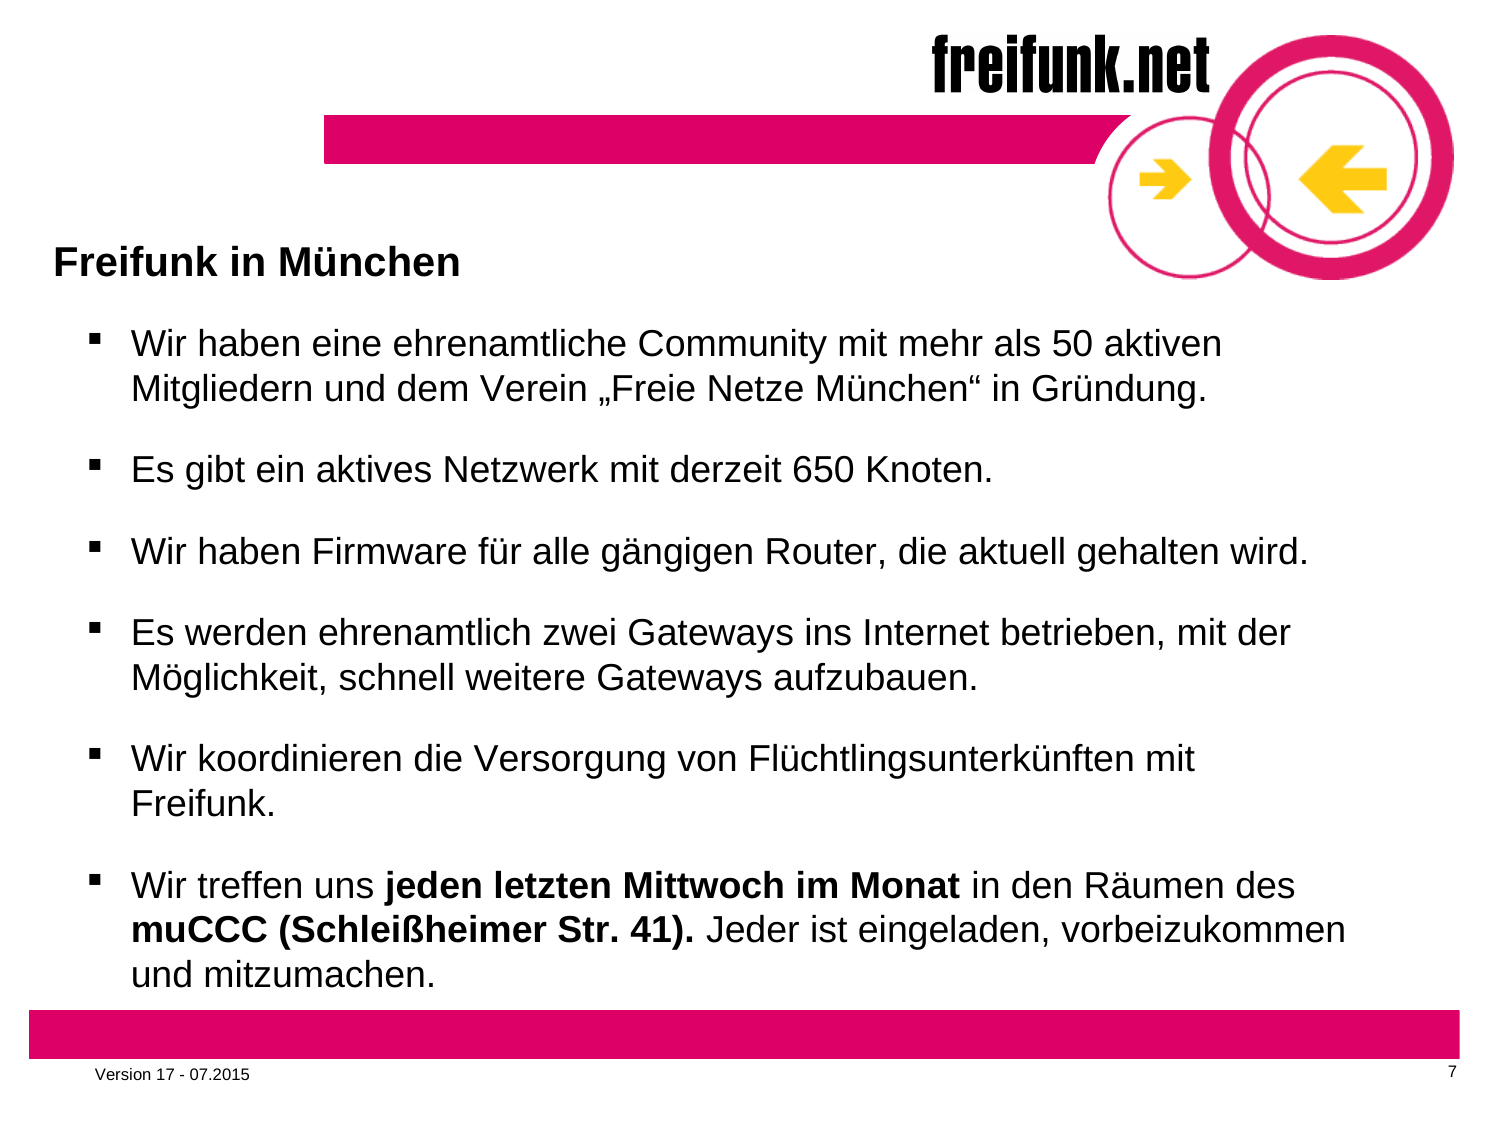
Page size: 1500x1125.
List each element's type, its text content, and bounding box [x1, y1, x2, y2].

picture [932, 34, 1454, 280]
text_box Wir haben eine ehrenamtliche Community mit mehr als 50 aktiven Mitgliedern und dem Verein „Freie Netze München“ in Gründung. Es gibt ein aktives Netzwerk mit derzeit 650 Knoten. Wir haben Firmware für alle gängigen Router, die aktuell gehalten wird. Es werden ehrenamtlich zwei Gateways ins Internet betrieben, mit der Möglichkeit, schnell weitere Gateways aufzubauen. Wir koordinieren die Versorgung von Flüchtlingsunterkünften mit Freifunk. Wir treffen uns jeden letzten Mittwoch im Monat in den Räumen des muCCC (Schleißheimer Str. 41). Jeder ist eingeladen, vorbeizukommen und mitzumachen. [56, 319, 1366, 1004]
text_box Freifunk in München [53, 235, 1046, 395]
